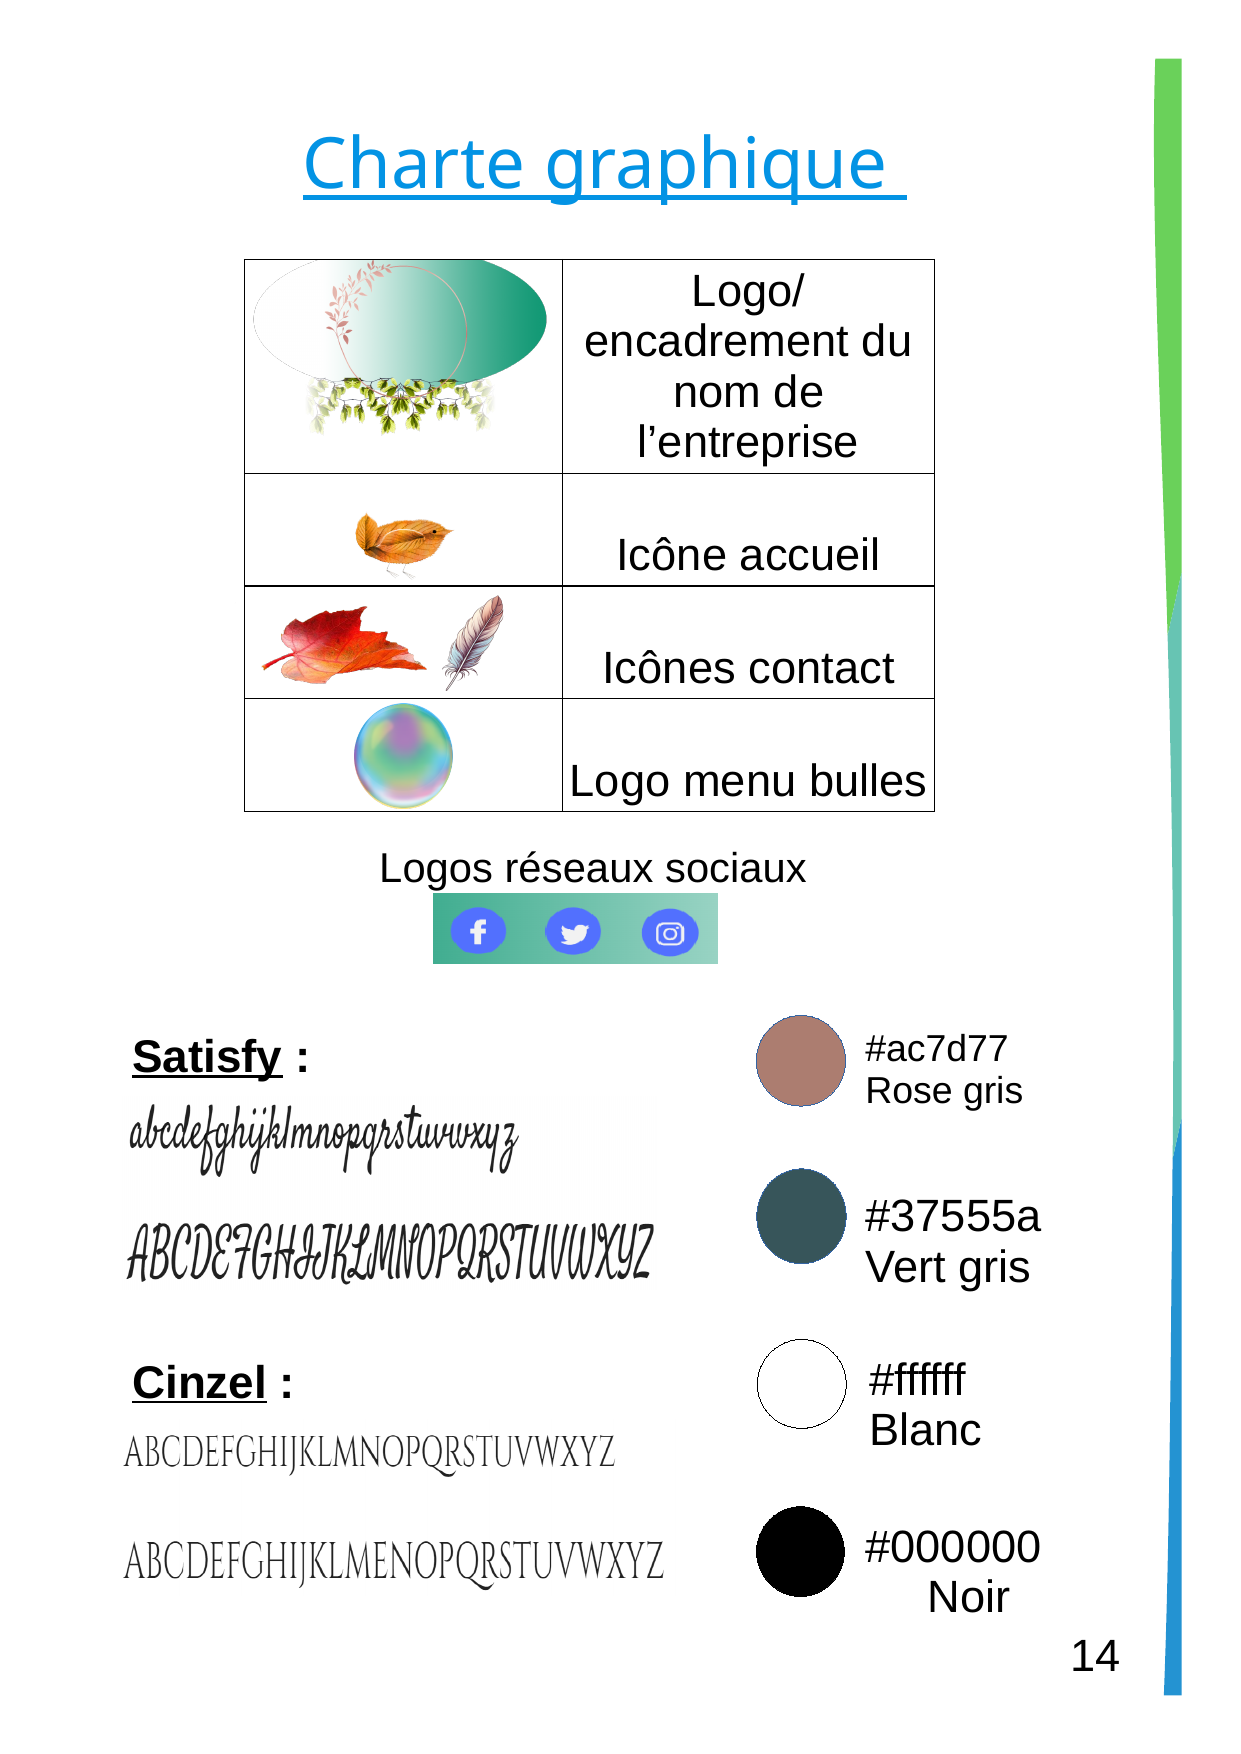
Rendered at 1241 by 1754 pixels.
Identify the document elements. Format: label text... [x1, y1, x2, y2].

table_cell Icônes contact [563, 587, 934, 698]
table_header [245, 260, 562, 473]
text_box [756, 1506, 845, 1597]
table_header Logo/encadrement du nom de l’entreprise [563, 260, 934, 473]
text_box Charte graphique [58, 105, 1152, 507]
table_cell Icône accueil [563, 474, 934, 585]
text_box Cinzel : [117, 1349, 310, 1424]
text_box [756, 1168, 847, 1264]
text_box Logos réseaux sociaux [364, 837, 822, 899]
text_box [756, 1015, 846, 1107]
text_box #ac7d77 Rose gris [850, 1019, 1163, 1119]
table_cell [245, 699, 562, 811]
picture [224, 602, 431, 688]
picture [354, 703, 453, 809]
picture [437, 594, 509, 692]
picture [121, 1096, 657, 1290]
text_box #ffffff Blanc [854, 1347, 1147, 1463]
picture [353, 511, 457, 581]
text_box #37555a Vert gris [850, 1183, 1182, 1300]
picture [251, 260, 549, 437]
text_box [757, 1339, 847, 1429]
text_box #000000 Noir [850, 1513, 1063, 1630]
table_cell Logo menu bulles [563, 699, 934, 811]
text_box <numéro> [1055, 1623, 1241, 1689]
text_box Satisfy : [117, 1023, 326, 1099]
picture [117, 1419, 676, 1596]
table_cell [245, 474, 562, 585]
picture [433, 899, 718, 964]
table_cell [245, 587, 562, 698]
